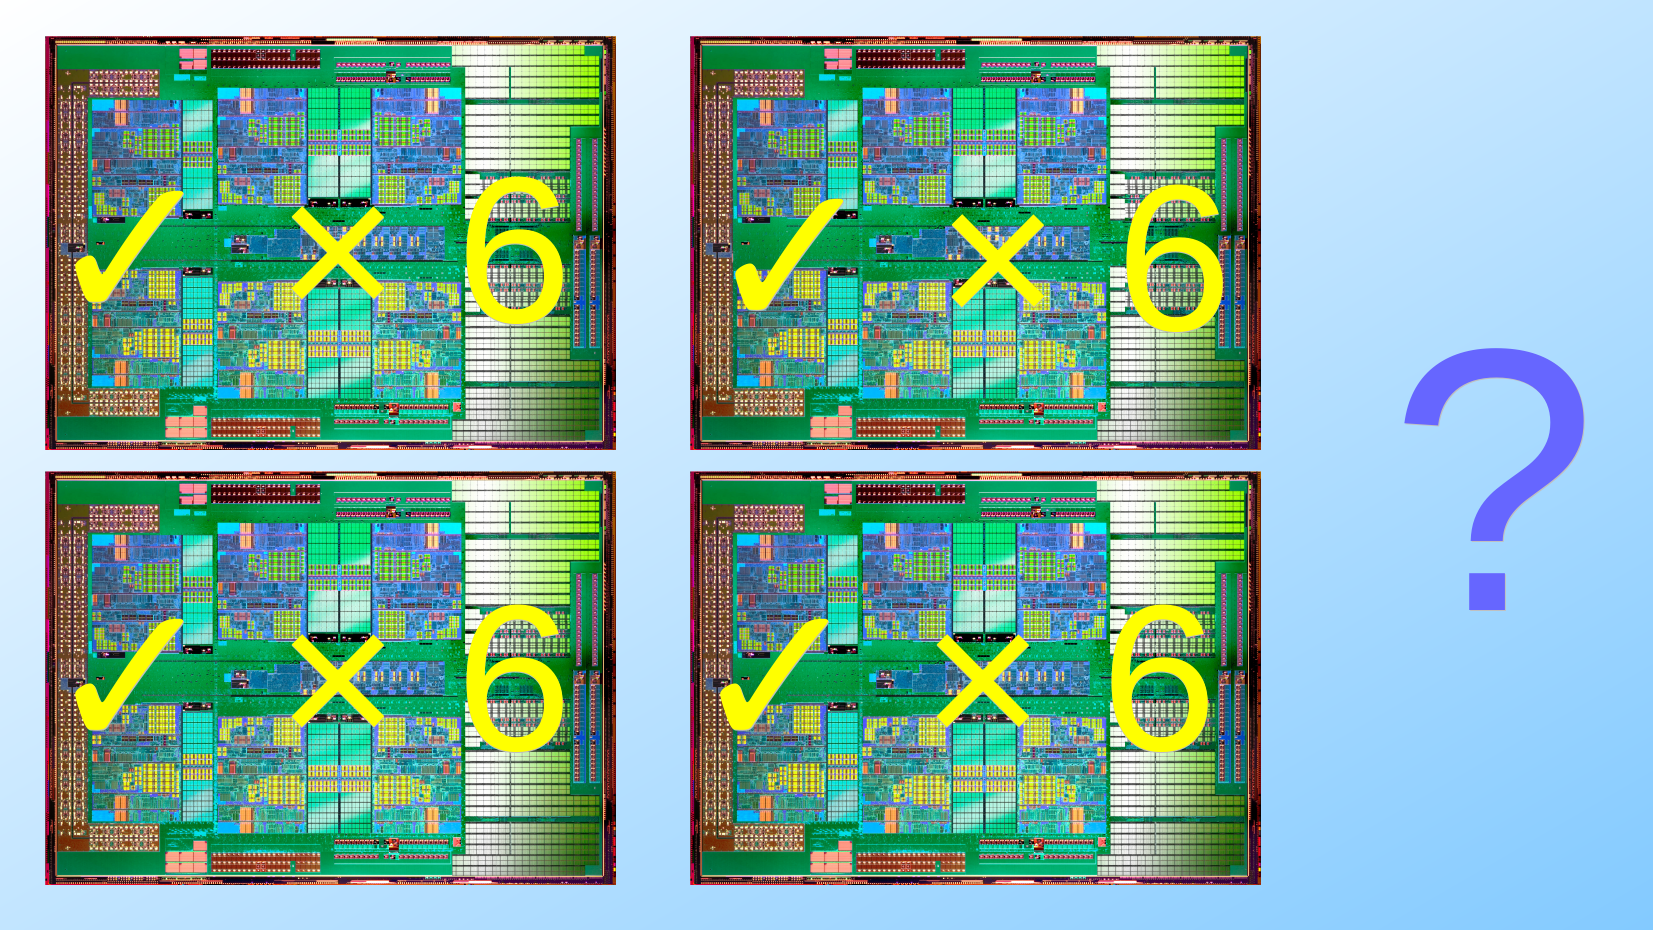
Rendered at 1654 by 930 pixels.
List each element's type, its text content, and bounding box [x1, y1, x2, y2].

picture [690, 36, 1261, 134]
text_box ✓ × 6 [30, 126, 616, 472]
text_box ? [1375, 263, 1653, 706]
picture [45, 36, 616, 126]
text_box ✓ × 6 [690, 134, 1276, 480]
text_box ✓ × 6 [30, 555, 616, 901]
picture [690, 480, 1261, 555]
text_box ✓ × 6 [675, 555, 1261, 901]
picture [45, 472, 616, 555]
